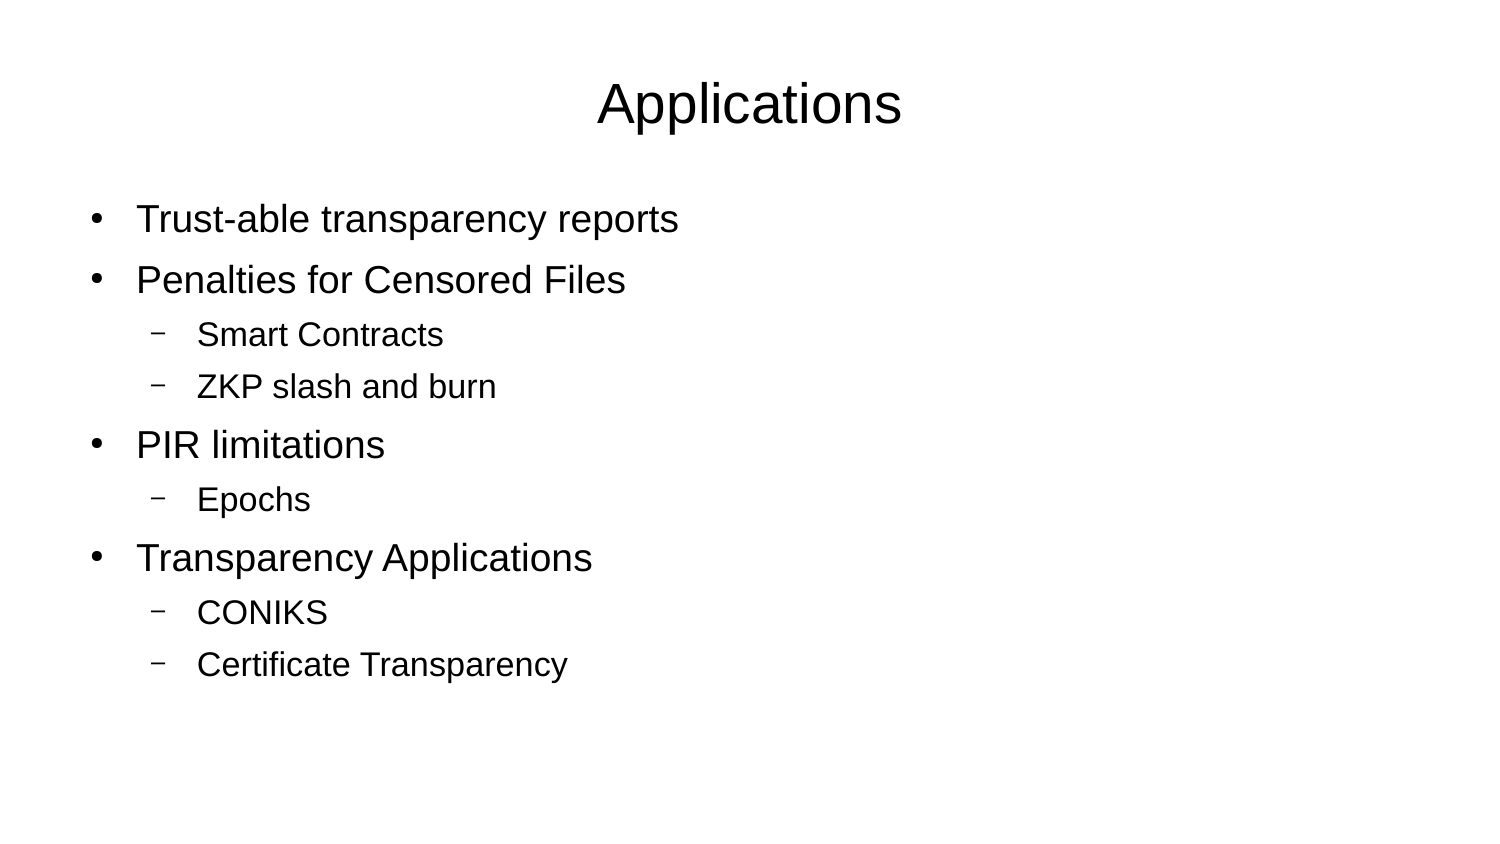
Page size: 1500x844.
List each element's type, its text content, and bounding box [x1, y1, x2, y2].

title Applications [75, 33, 1425, 175]
list Trust-able transparency reports Penalties for Censored Files Smart Contracts ZKP slash and burn PIR limitations Epochs Transparency Applications CONIKS Certificate Transparency [75, 197, 1425, 687]
